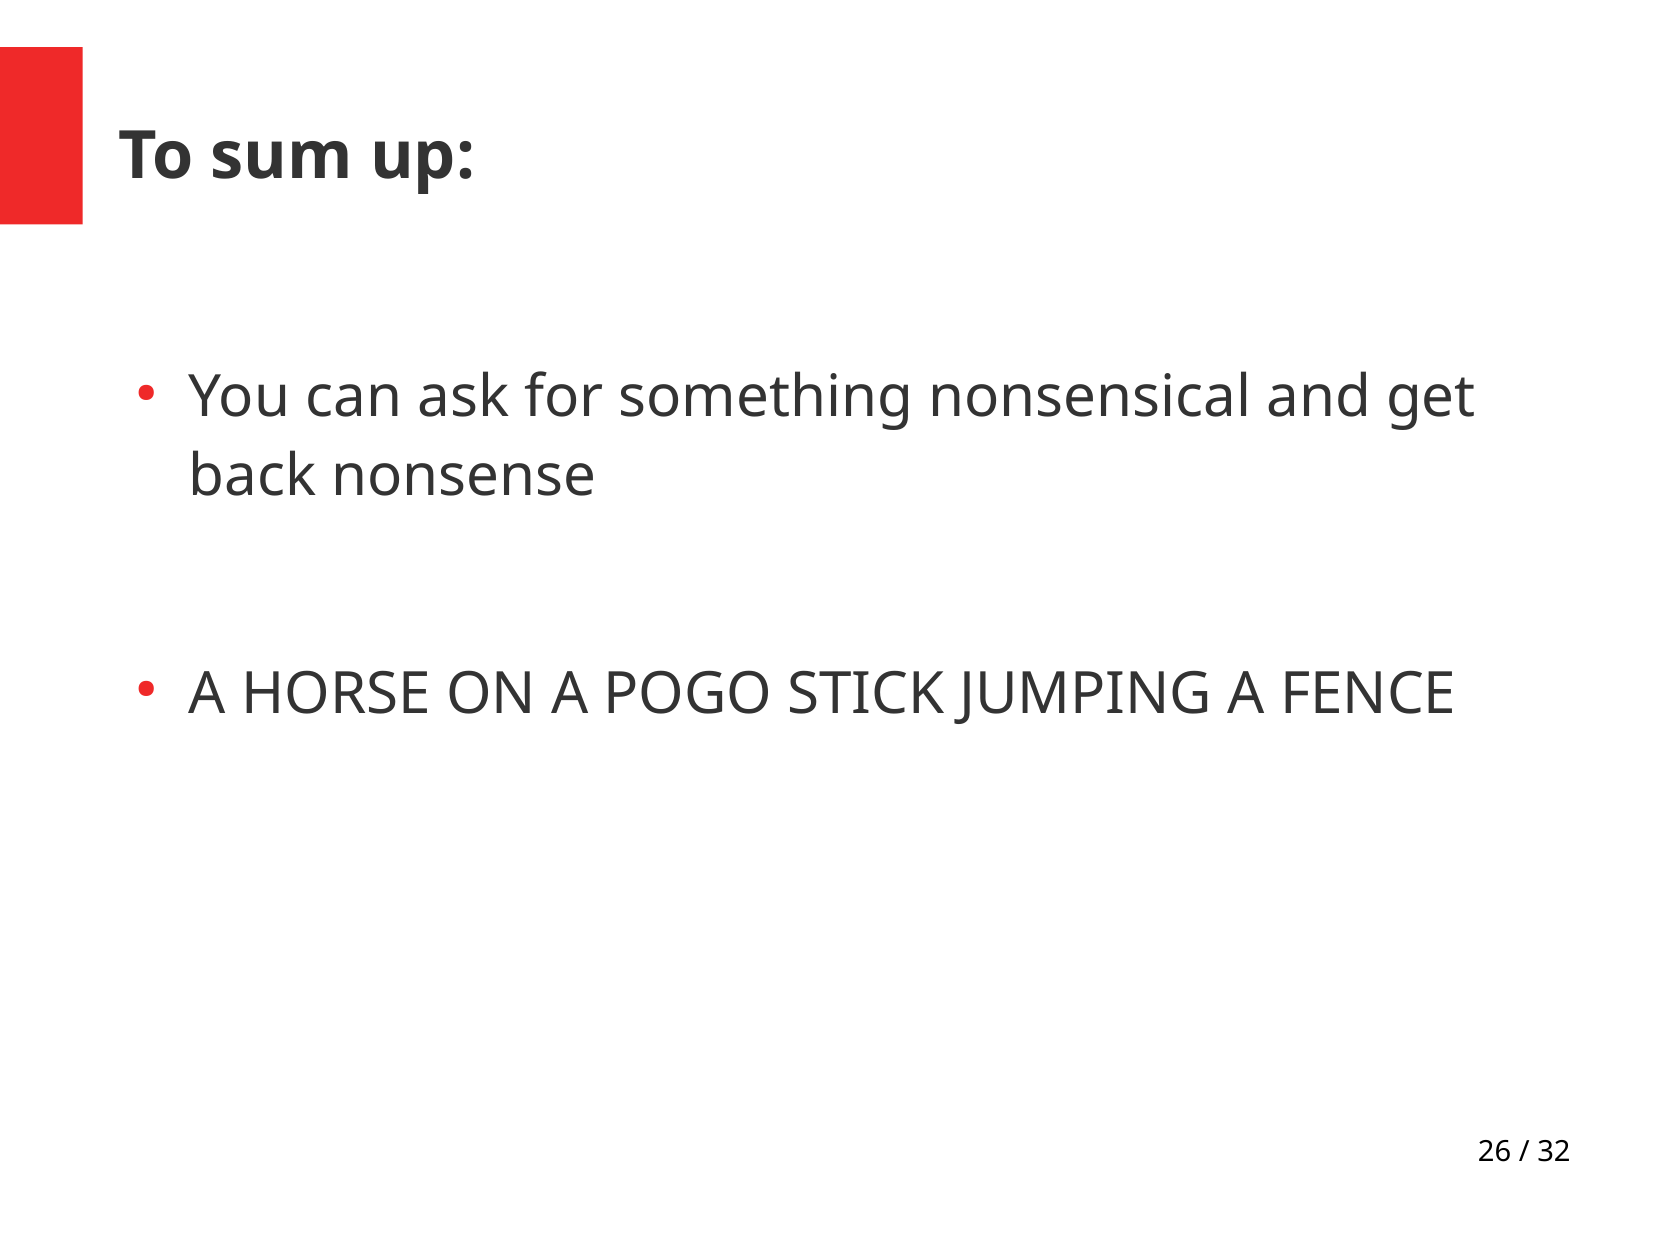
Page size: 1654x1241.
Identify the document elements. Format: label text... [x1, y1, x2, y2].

title To sum up: [118, 49, 1571, 257]
list You can ask for something nonsensical and get back nonsense A HORSE ON A POGO STICK JUMPING A FENCE [118, 354, 1536, 1074]
